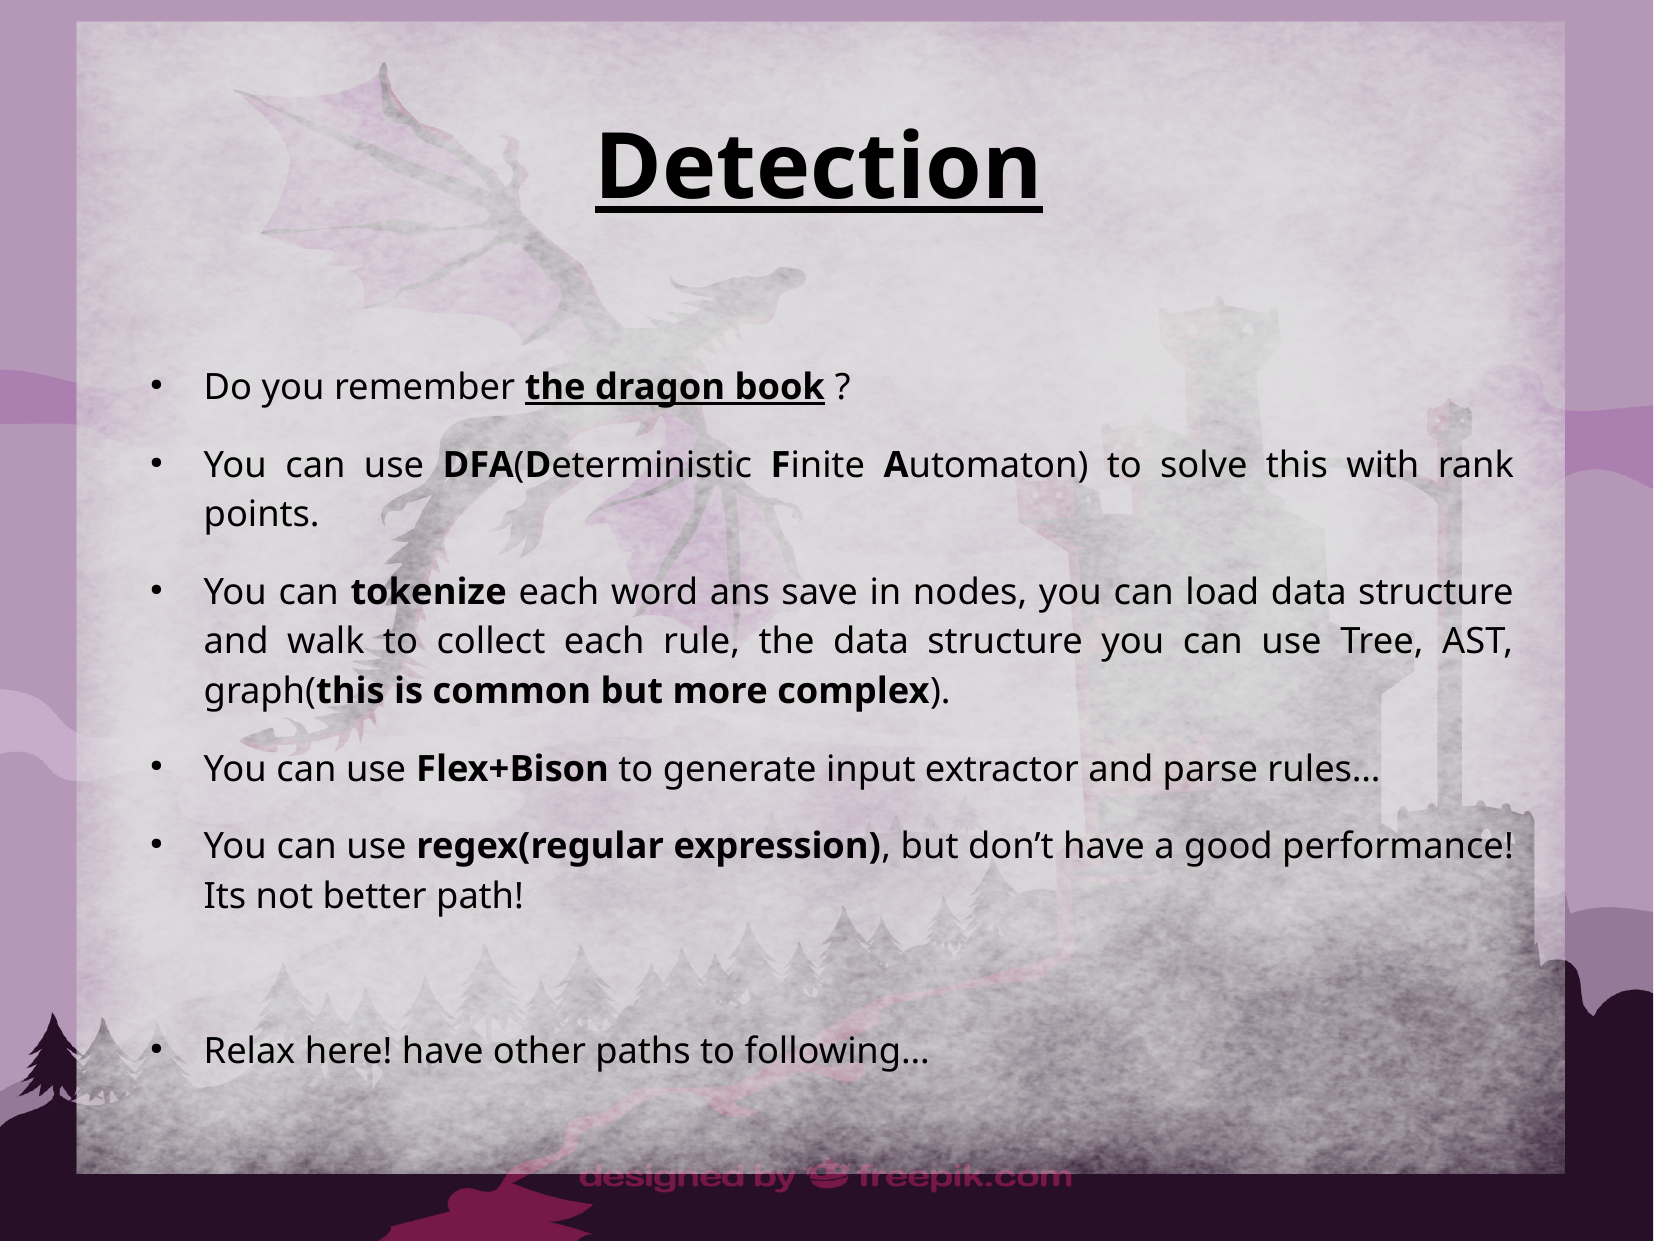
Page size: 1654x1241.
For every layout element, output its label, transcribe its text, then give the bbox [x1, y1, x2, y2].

list Do you remember the dragon book ? You can use DFA(Deterministic Finite Automaton) to solve this with rank points. You can tokenize each word ans save in nodes, you can load data structure and walk to collect each rule, the data structure you can use Tree, AST, graph(this is common but more complex). You can use Flex+Bison to generate input extractor and parse rules… You can use regex(regular expression), but don’t have a good performance! Its not better path! Relax here! have other paths to following… [135, 360, 1515, 1081]
picture [0, 0, 1654, 1241]
title Detection [75, 60, 1563, 268]
